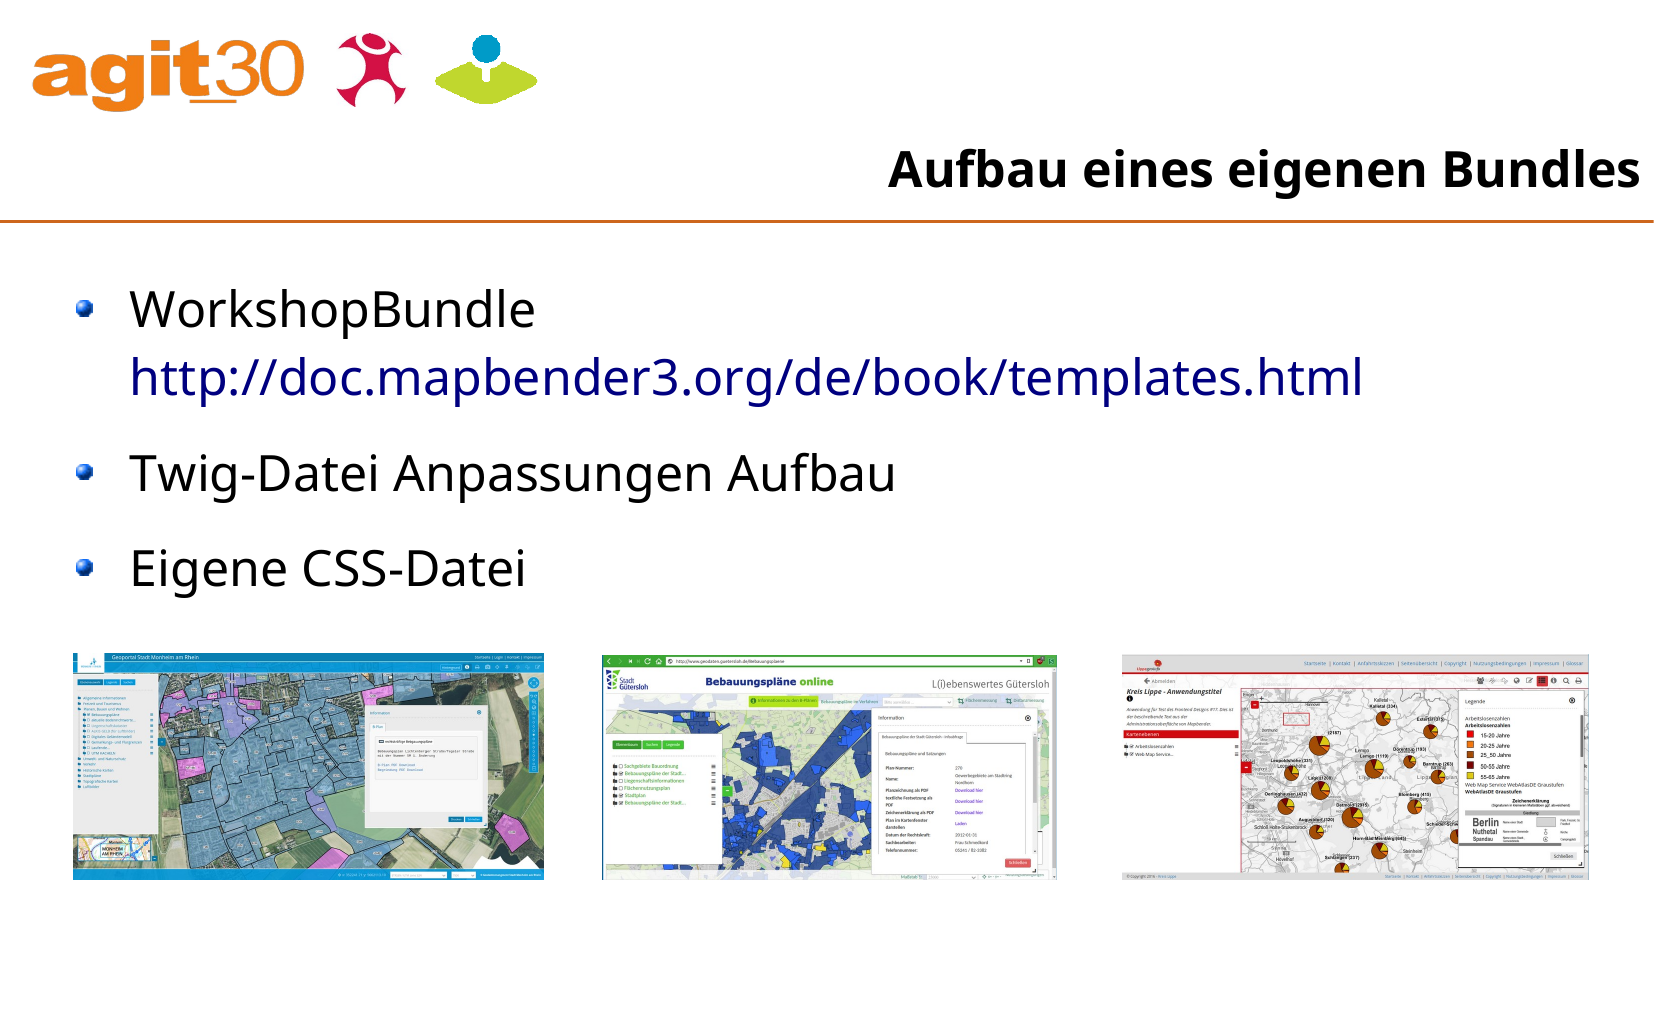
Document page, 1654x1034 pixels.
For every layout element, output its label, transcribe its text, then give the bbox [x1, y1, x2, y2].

list WorkshopBundlehttp://doc.mapbender3.org/de/book/templates.html Twig-Datei Anpassungen Aufbau Eigene CSS-Datei [59, 274, 1548, 993]
picture [602, 655, 1057, 880]
picture [1122, 654, 1589, 880]
picture [29, 35, 308, 115]
picture [307, 873, 316, 880]
title Aufbau eines eigenen Bundles [153, 124, 1642, 213]
picture [73, 653, 544, 880]
picture [435, 35, 538, 104]
